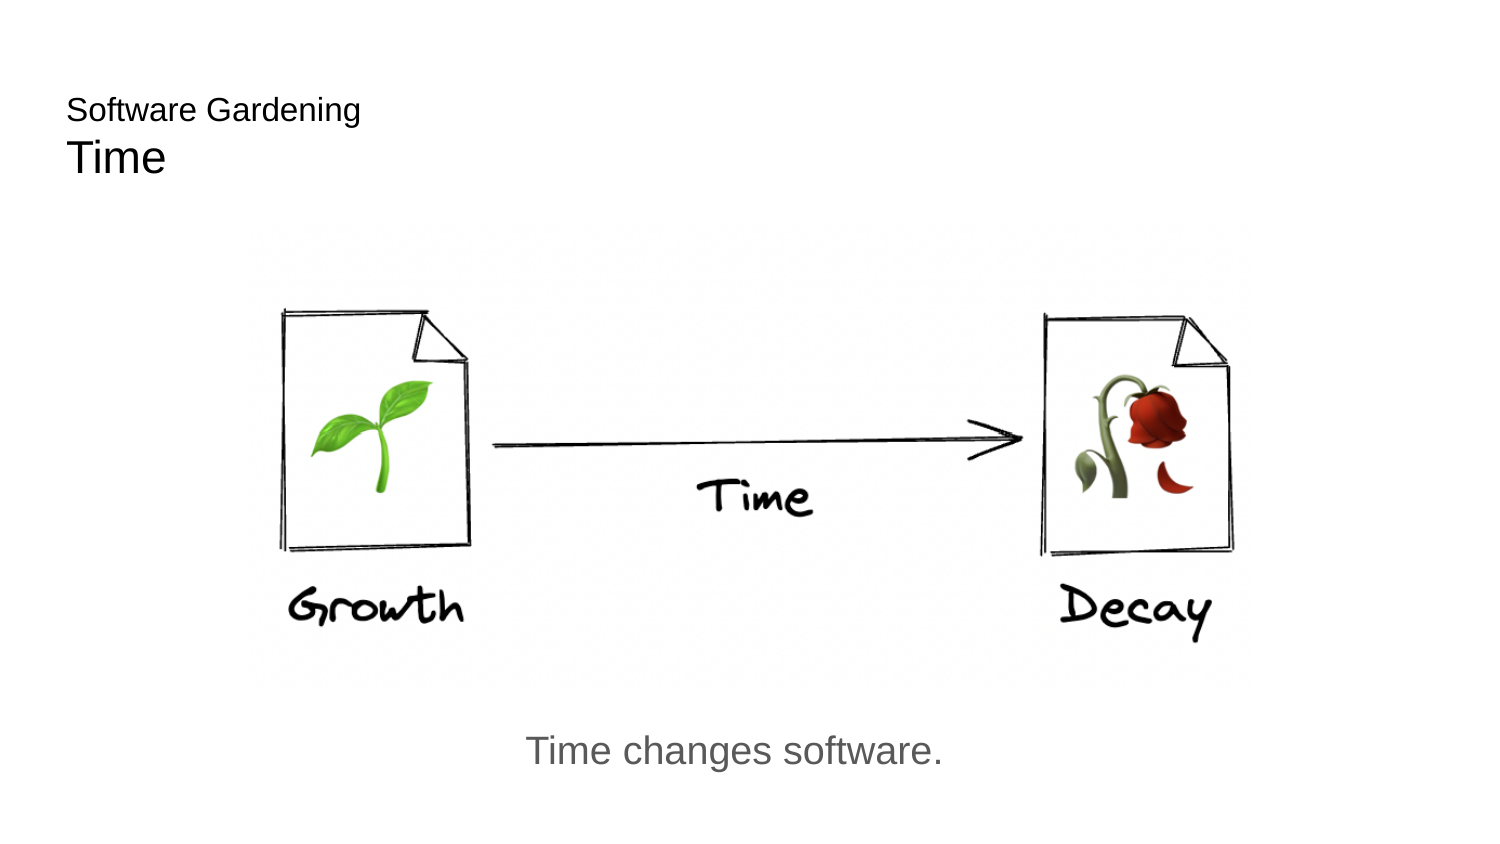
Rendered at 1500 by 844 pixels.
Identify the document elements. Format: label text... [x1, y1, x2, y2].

picture [247, 223, 1253, 689]
text_box Software Gardening Time [51, 72, 1449, 199]
list Time changes software. [510, 713, 990, 778]
